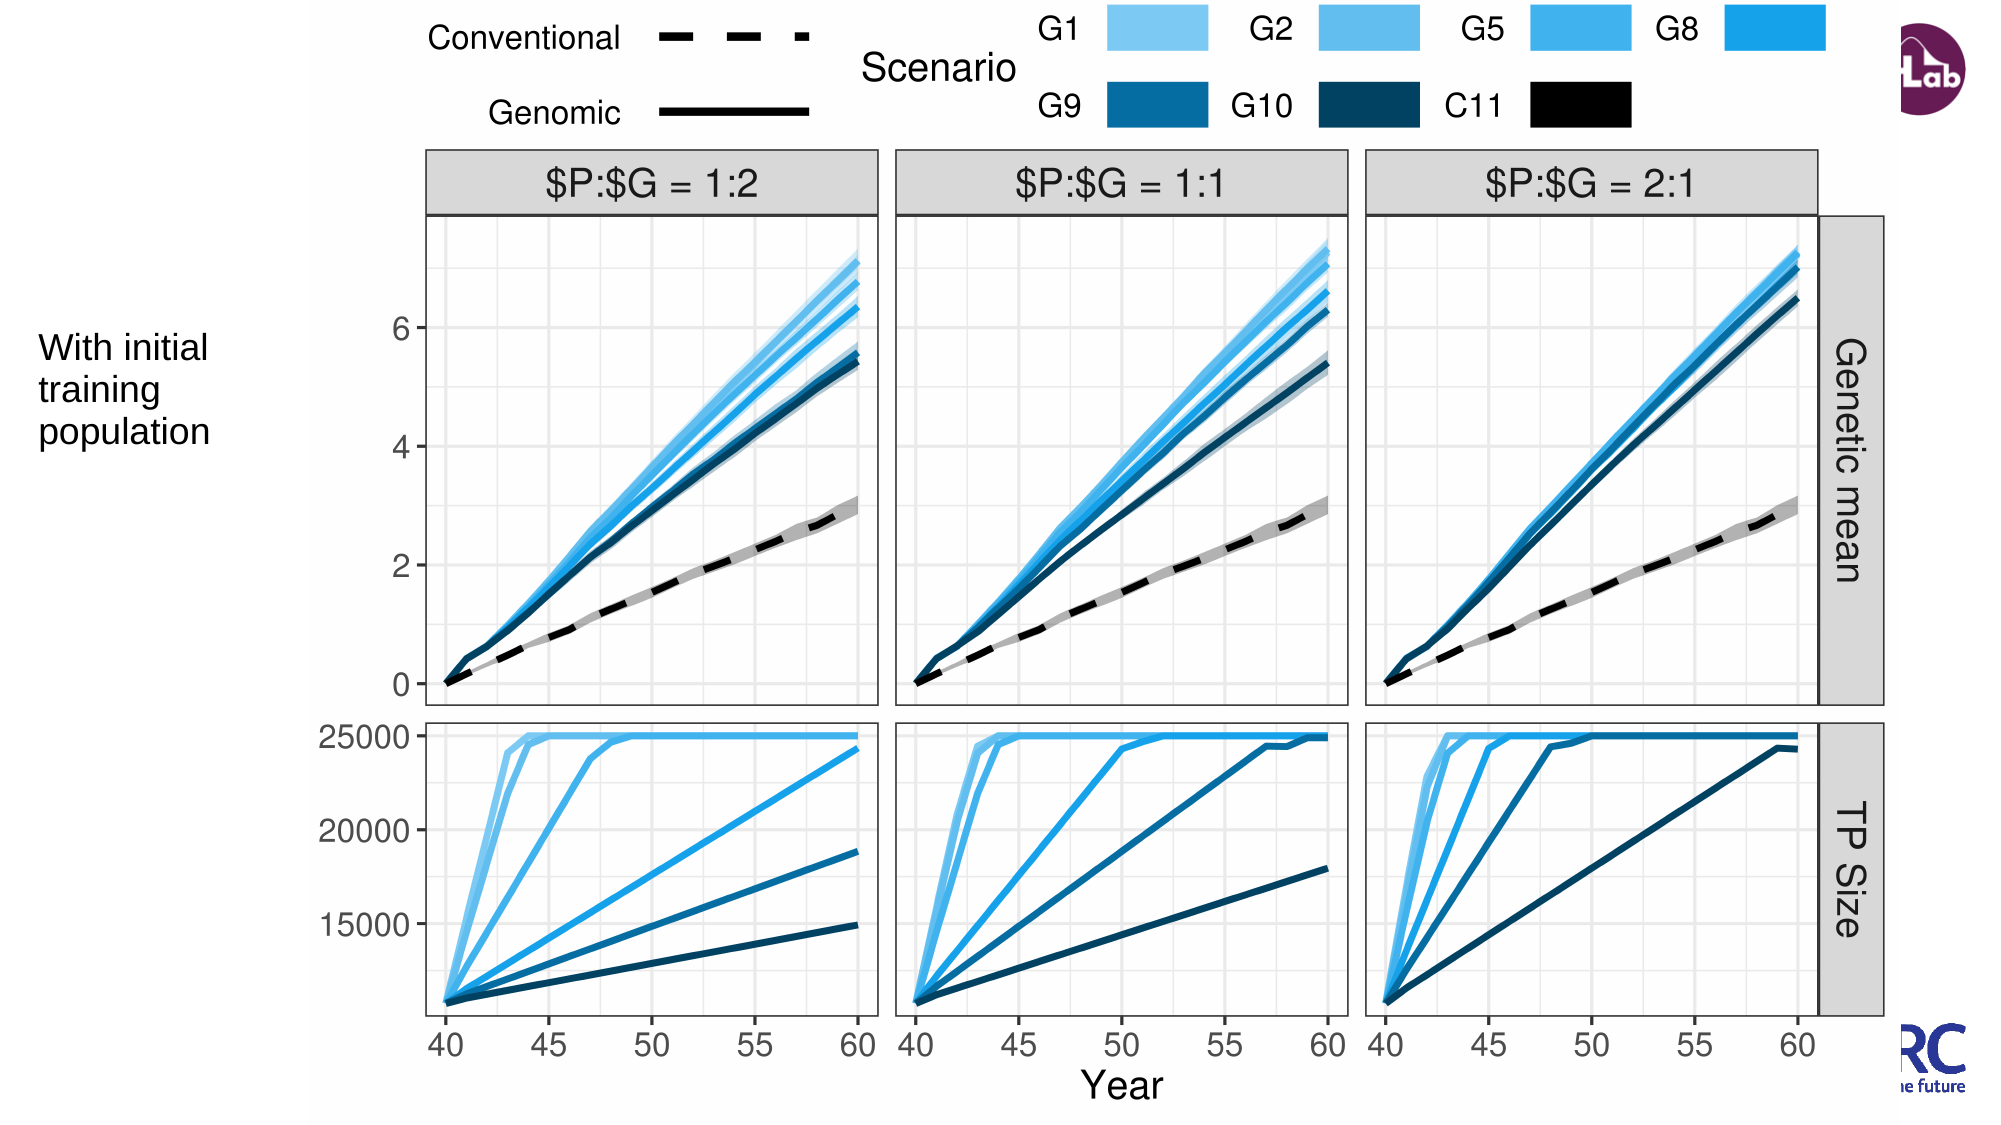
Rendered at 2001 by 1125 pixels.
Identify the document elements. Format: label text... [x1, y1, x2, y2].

text_box With initial training population [23, 318, 331, 460]
picture [307, 0, 1966, 1125]
